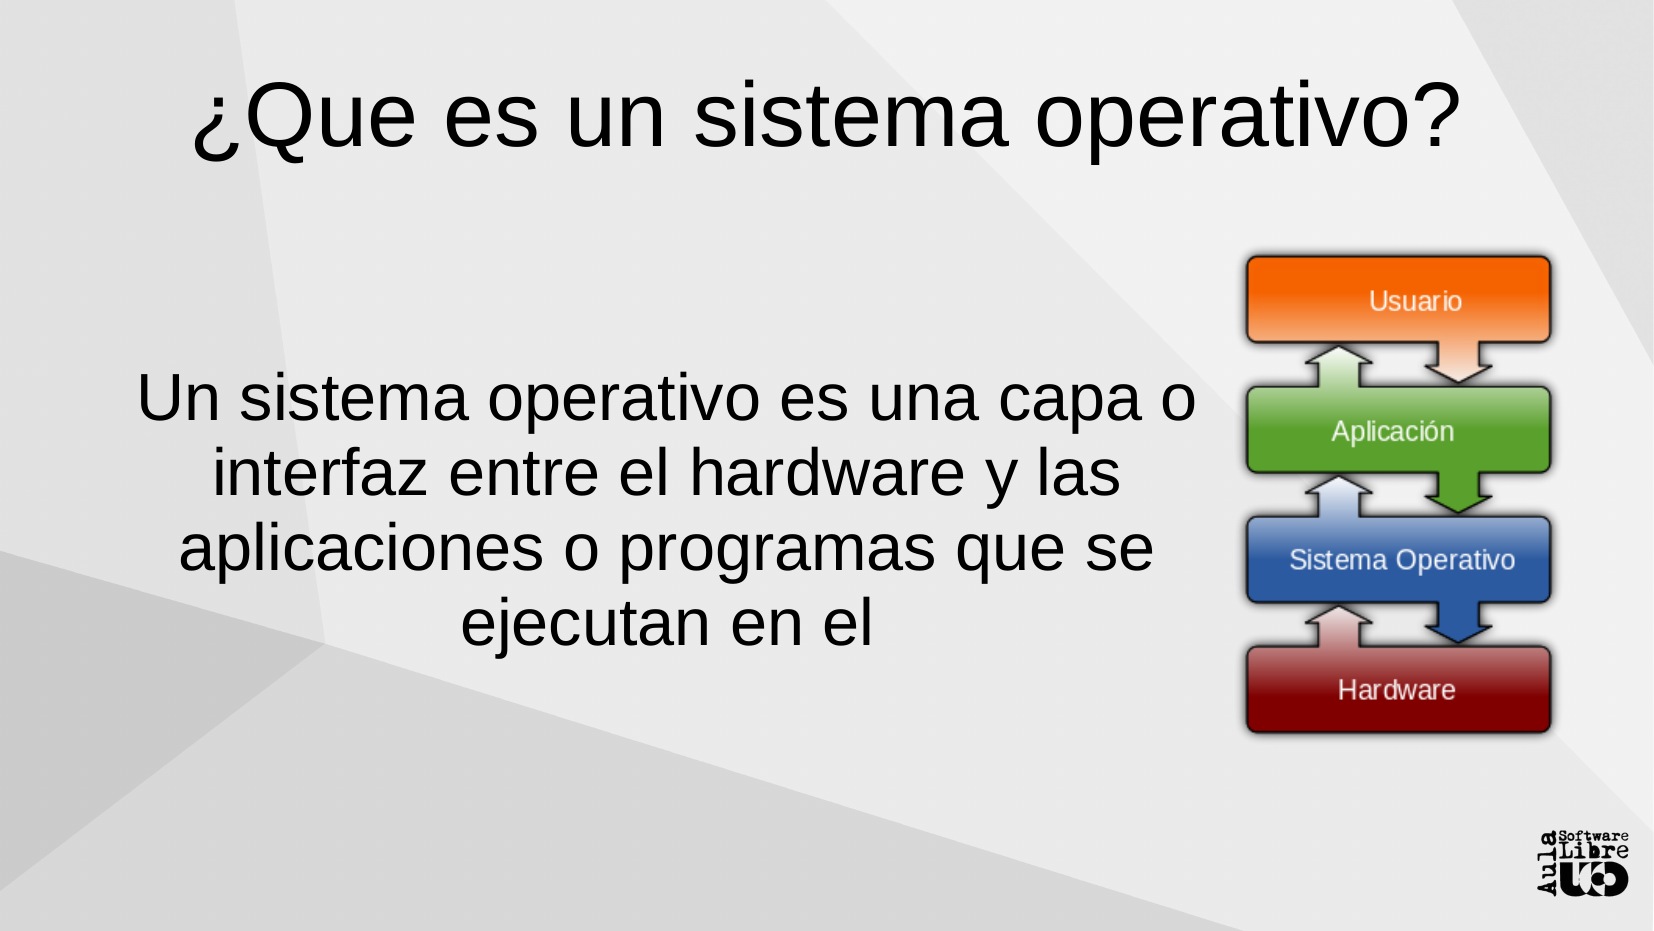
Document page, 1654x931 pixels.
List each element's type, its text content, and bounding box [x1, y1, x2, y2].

subtitle Un sistema operativo es una capa o interfaz entre el hardware y las aplicaciones o programas que se ejecutan en el [135, 240, 1201, 780]
picture [0, 0, 1654, 931]
title ¿Que es un sistema operativo? [82, 37, 1571, 193]
